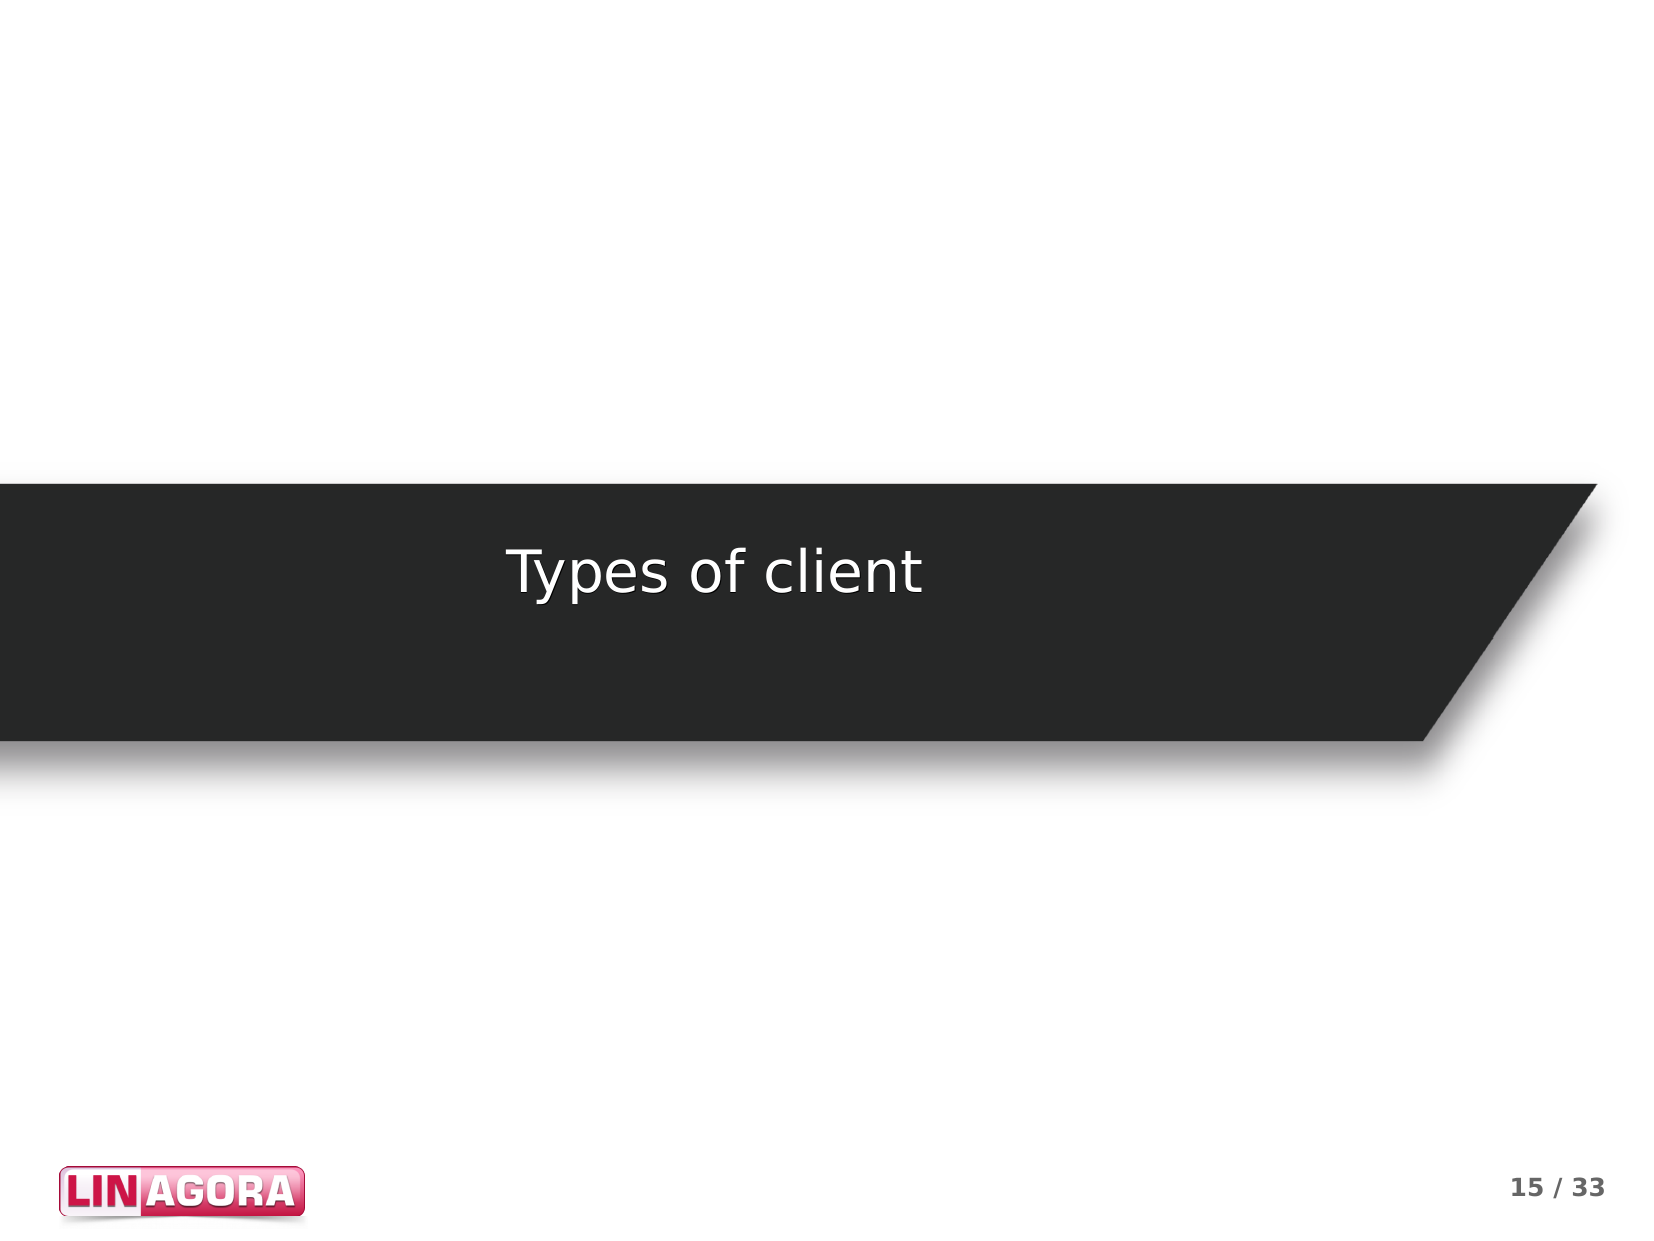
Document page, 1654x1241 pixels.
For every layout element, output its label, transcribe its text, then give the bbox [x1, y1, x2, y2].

title Types of client [82, 460, 1347, 686]
picture [59, 1166, 308, 1229]
